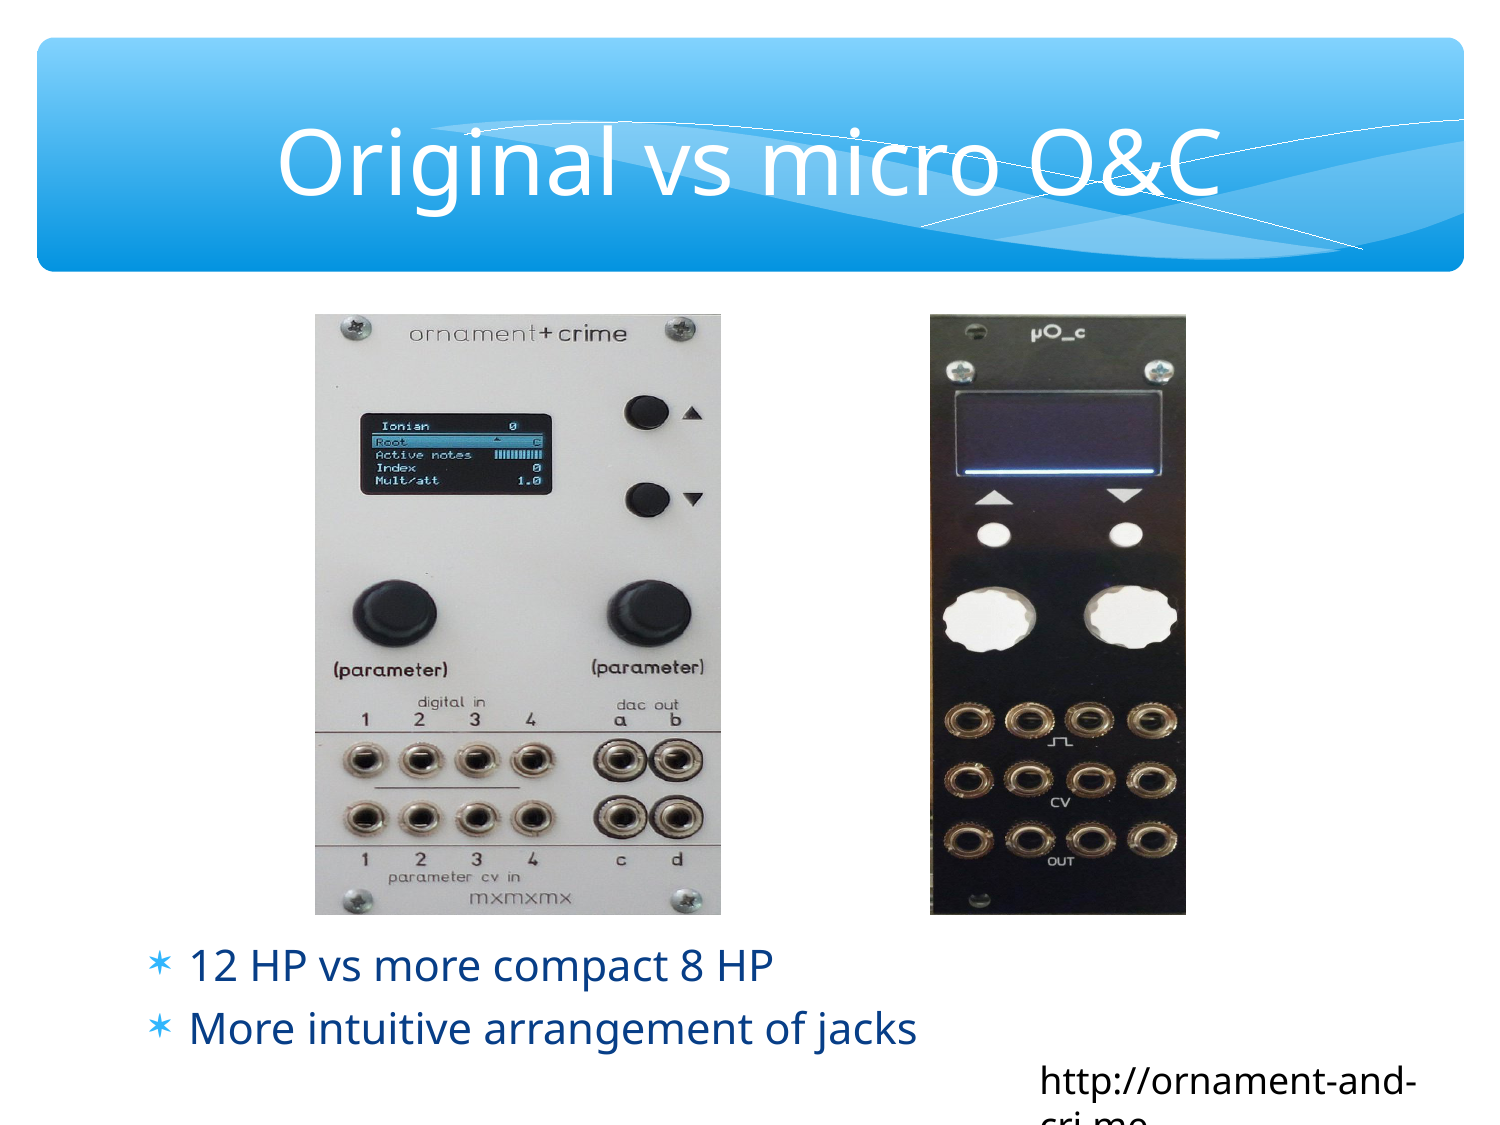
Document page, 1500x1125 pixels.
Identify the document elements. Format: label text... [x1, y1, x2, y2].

picture [930, 314, 1186, 916]
list 12 HP vs more compact 8 HP More intuitive arrangement of jacks [134, 930, 1351, 1062]
title Original vs micro O&C [75, 40, 1426, 276]
picture [315, 314, 721, 916]
text_box http://ornament-and-cri.me [1024, 1050, 1486, 1110]
